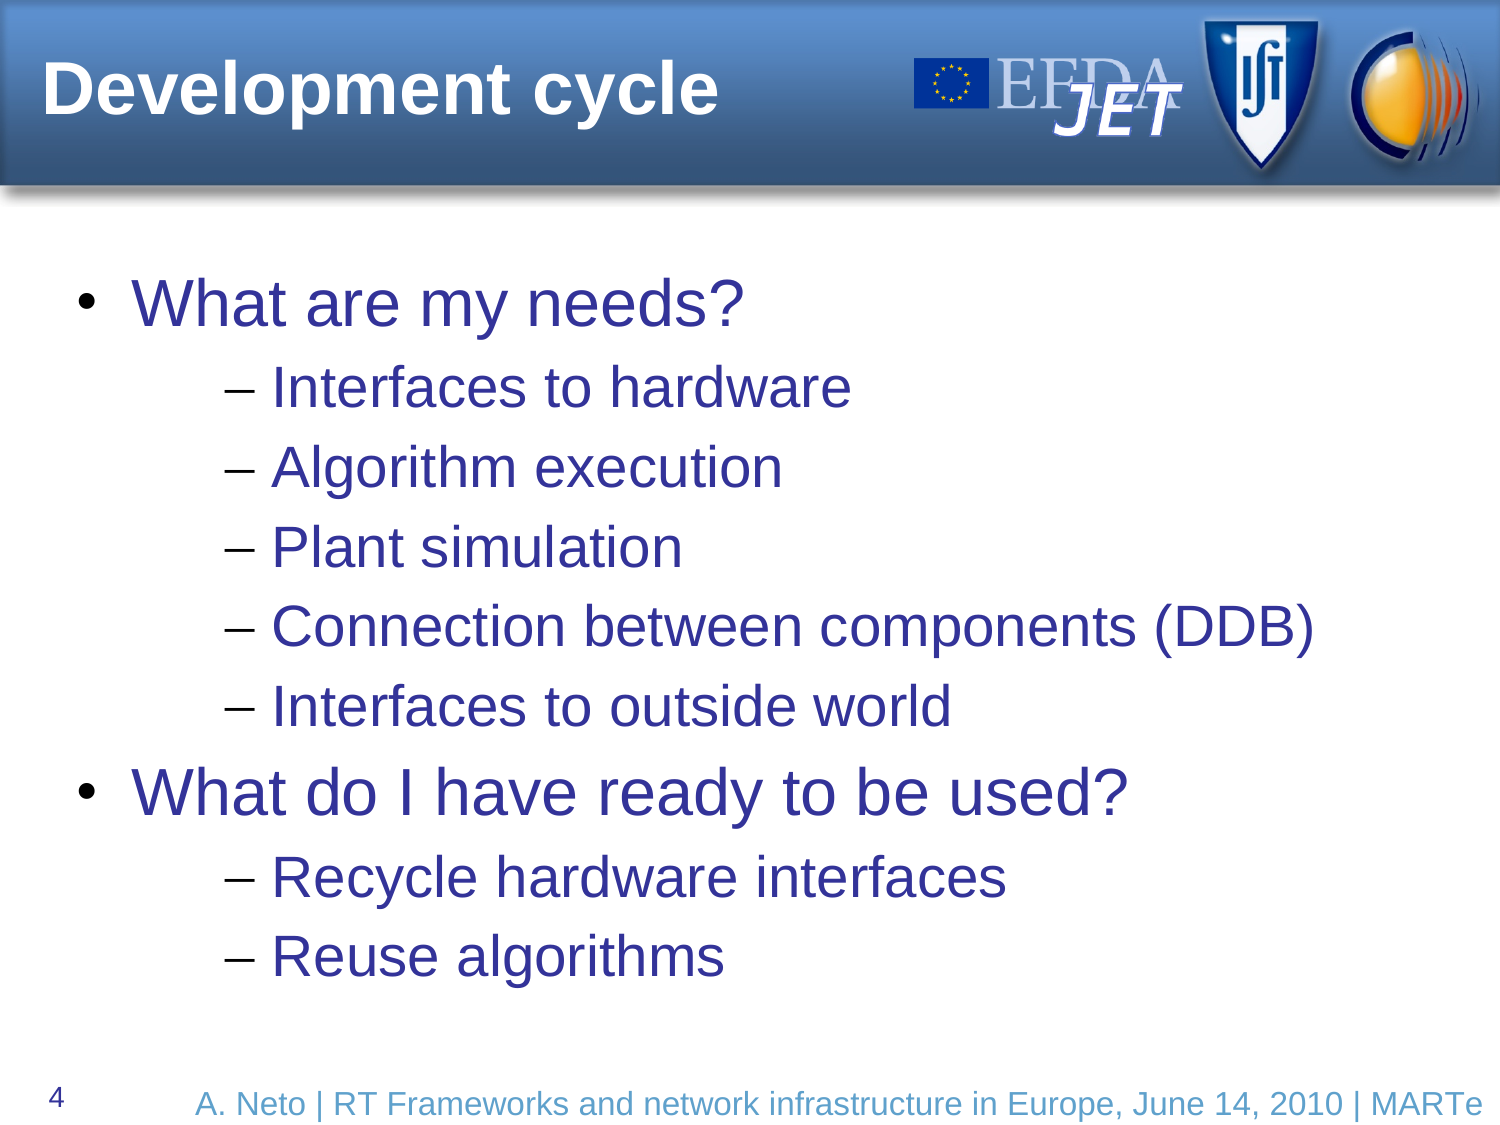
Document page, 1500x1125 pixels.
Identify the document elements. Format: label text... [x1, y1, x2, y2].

list What are my needs? Interfaces to hardware Algorithm execution Plant simulation Connection between components (DDB) Interfaces to outside world What do I have ready to be used? Recycle hardware interfaces Reuse algorithms [75, 262, 1425, 995]
picture [0, 0, 1500, 207]
title Development cycle [41, 0, 1128, 180]
